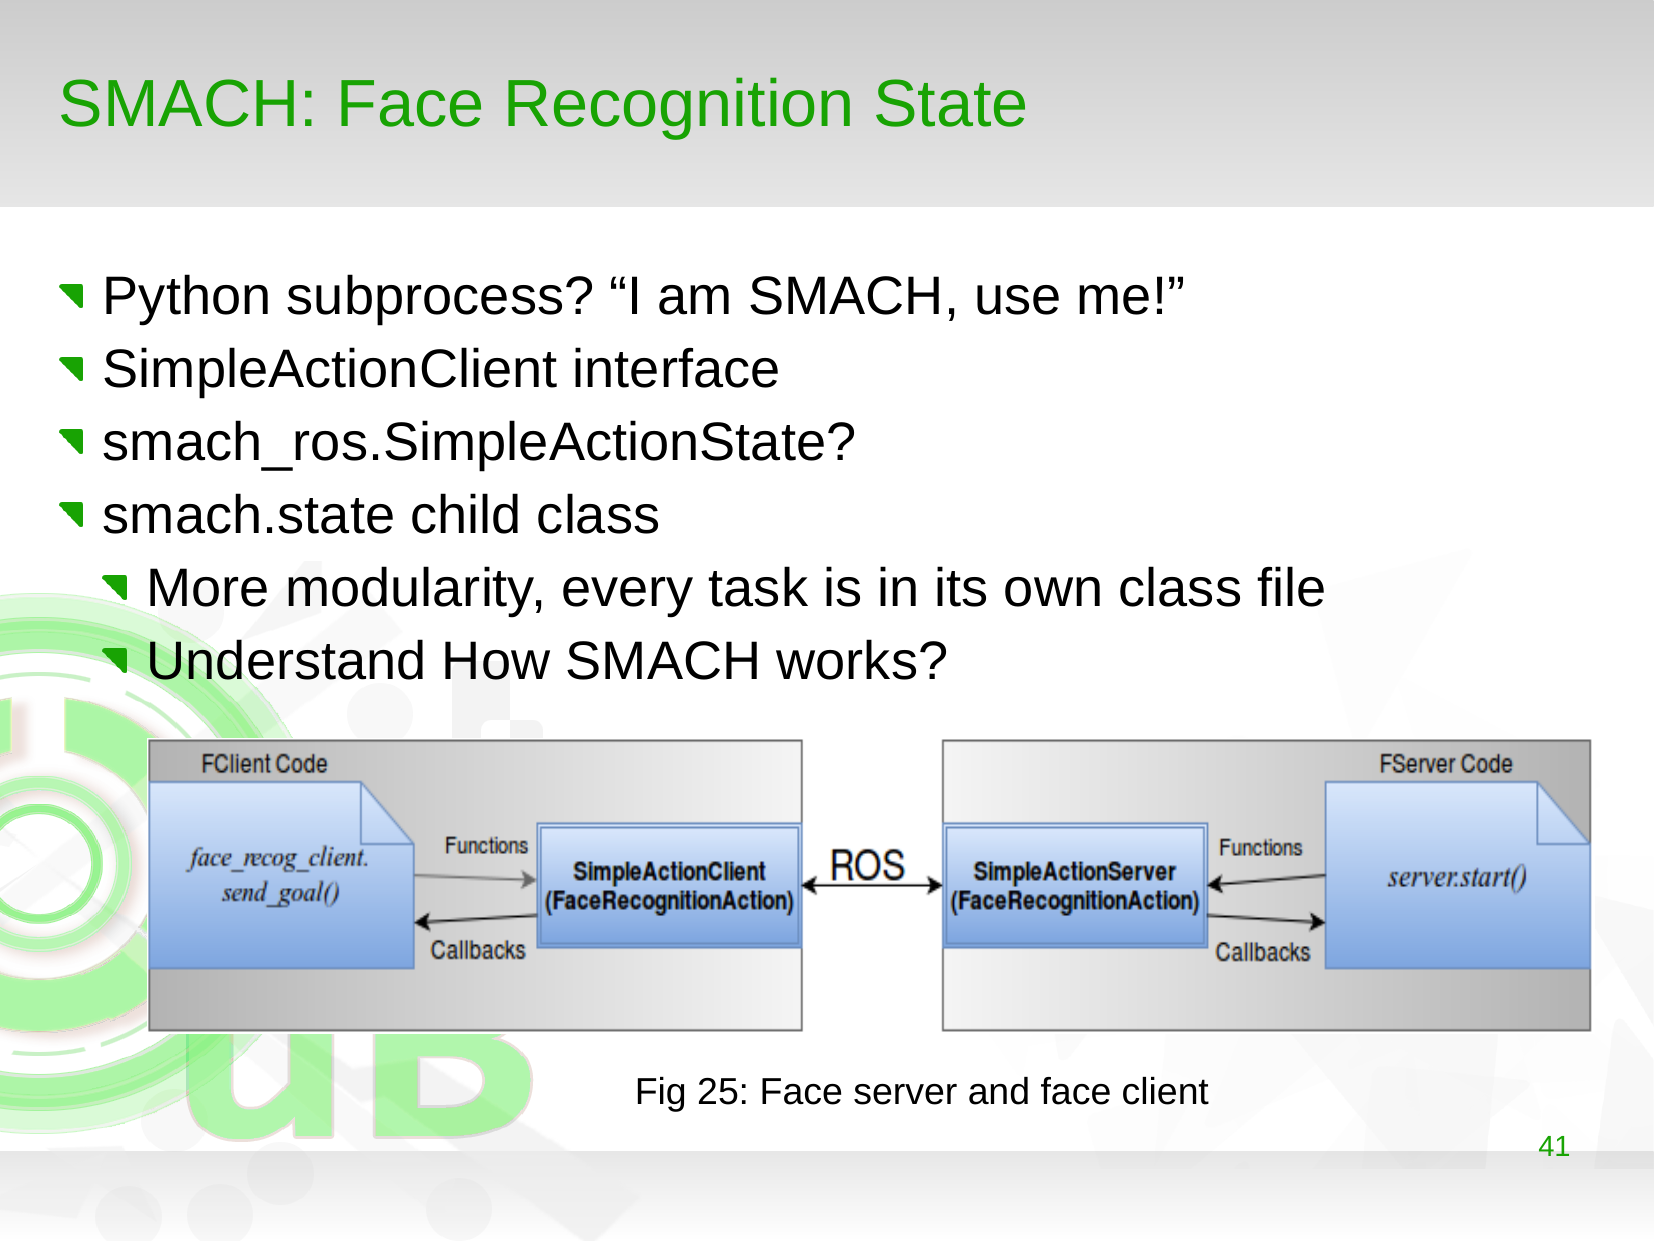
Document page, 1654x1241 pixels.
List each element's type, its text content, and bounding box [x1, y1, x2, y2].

list Python subprocess? “I am SMACH, use me!” SimpleActionClient interface smach_ros.SimpleActionState? smach.state child class More modularity, every task is in its own class file Understand How SMACH works? [59, 265, 1595, 986]
picture [147, 548, 1654, 1169]
text_box Fig 25: Face server and face client [620, 1062, 1225, 1120]
title SMACH: Face Recognition State [59, 19, 1595, 188]
